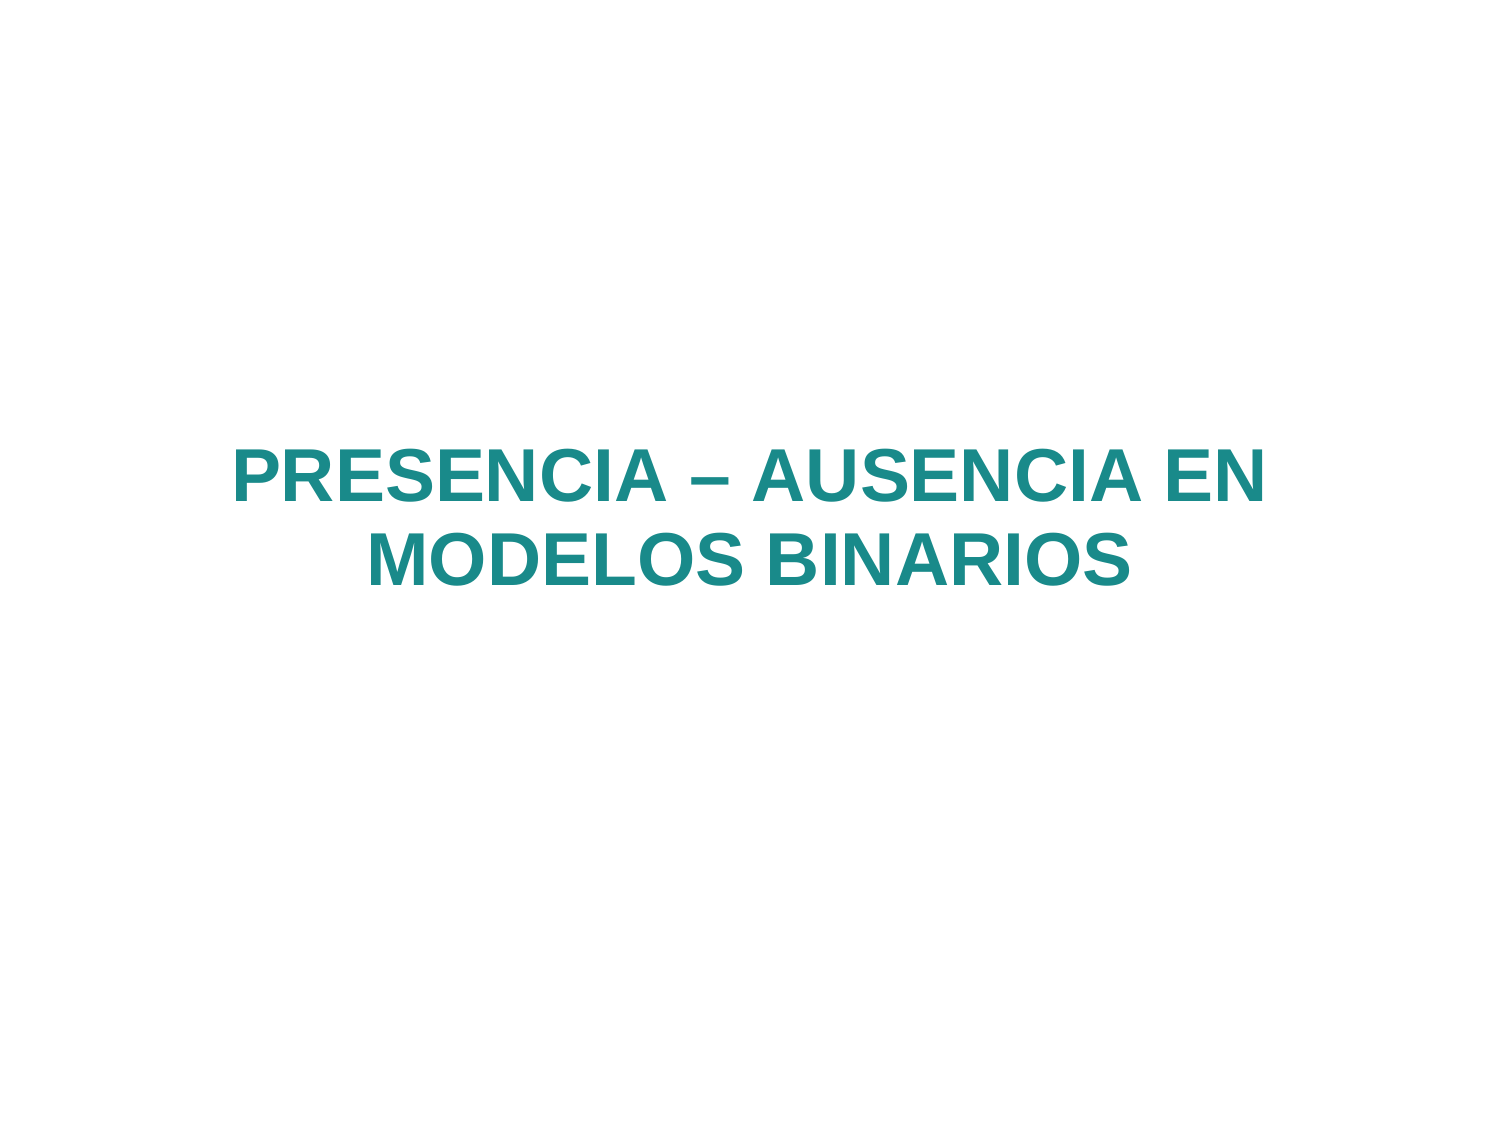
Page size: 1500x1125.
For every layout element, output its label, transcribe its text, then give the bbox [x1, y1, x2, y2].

title PRESENCIA – AUSENCIA EN MODELOS BINARIOS [112, 425, 1388, 609]
